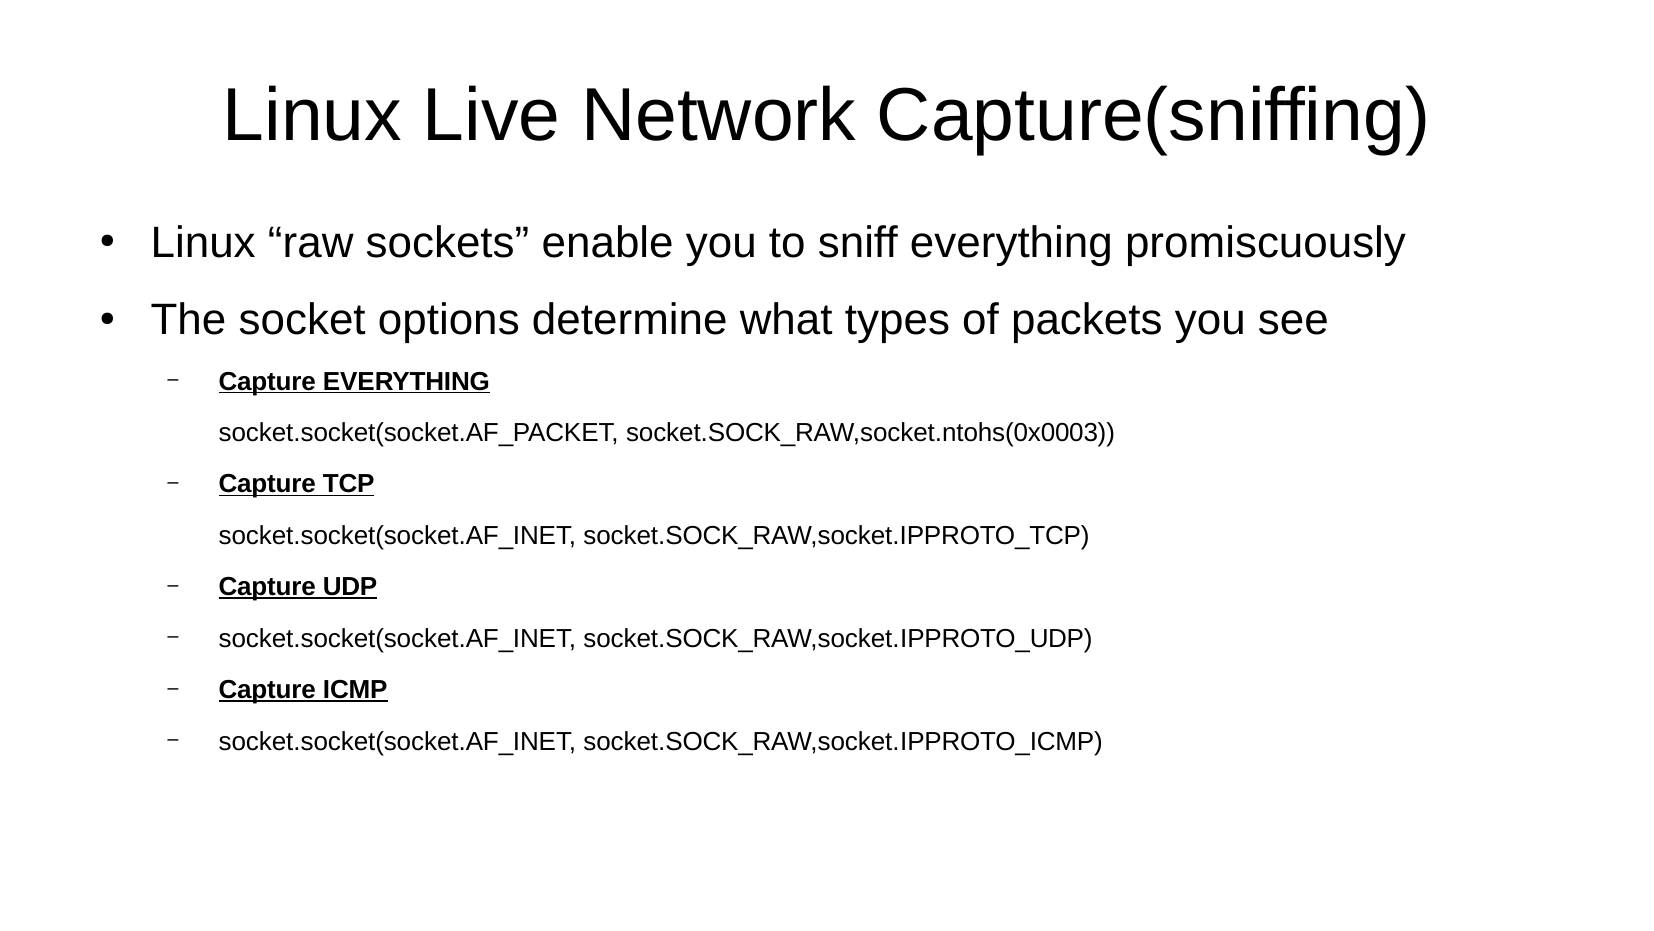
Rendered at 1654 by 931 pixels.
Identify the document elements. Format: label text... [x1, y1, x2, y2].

list Linux “raw sockets” enable you to sniff everything promiscuously The socket options determine what types of packets you see Capture EVERYTHING socket.socket(socket.AF_PACKET, socket.SOCK_RAW,socket.ntohs(0x0003)) Capture TCP socket.socket(socket.AF_INET, socket.SOCK_RAW,socket.IPPROTO_TCP) Capture UDP socket.socket(socket.AF_INET, socket.SOCK_RAW,socket.IPPROTO_UDP) Capture ICMP socket.socket(socket.AF_INET, socket.SOCK_RAW,socket.IPPROTO_ICMP) [82, 217, 1571, 758]
title Linux Live Network Capture(sniffing) [82, 37, 1571, 193]
